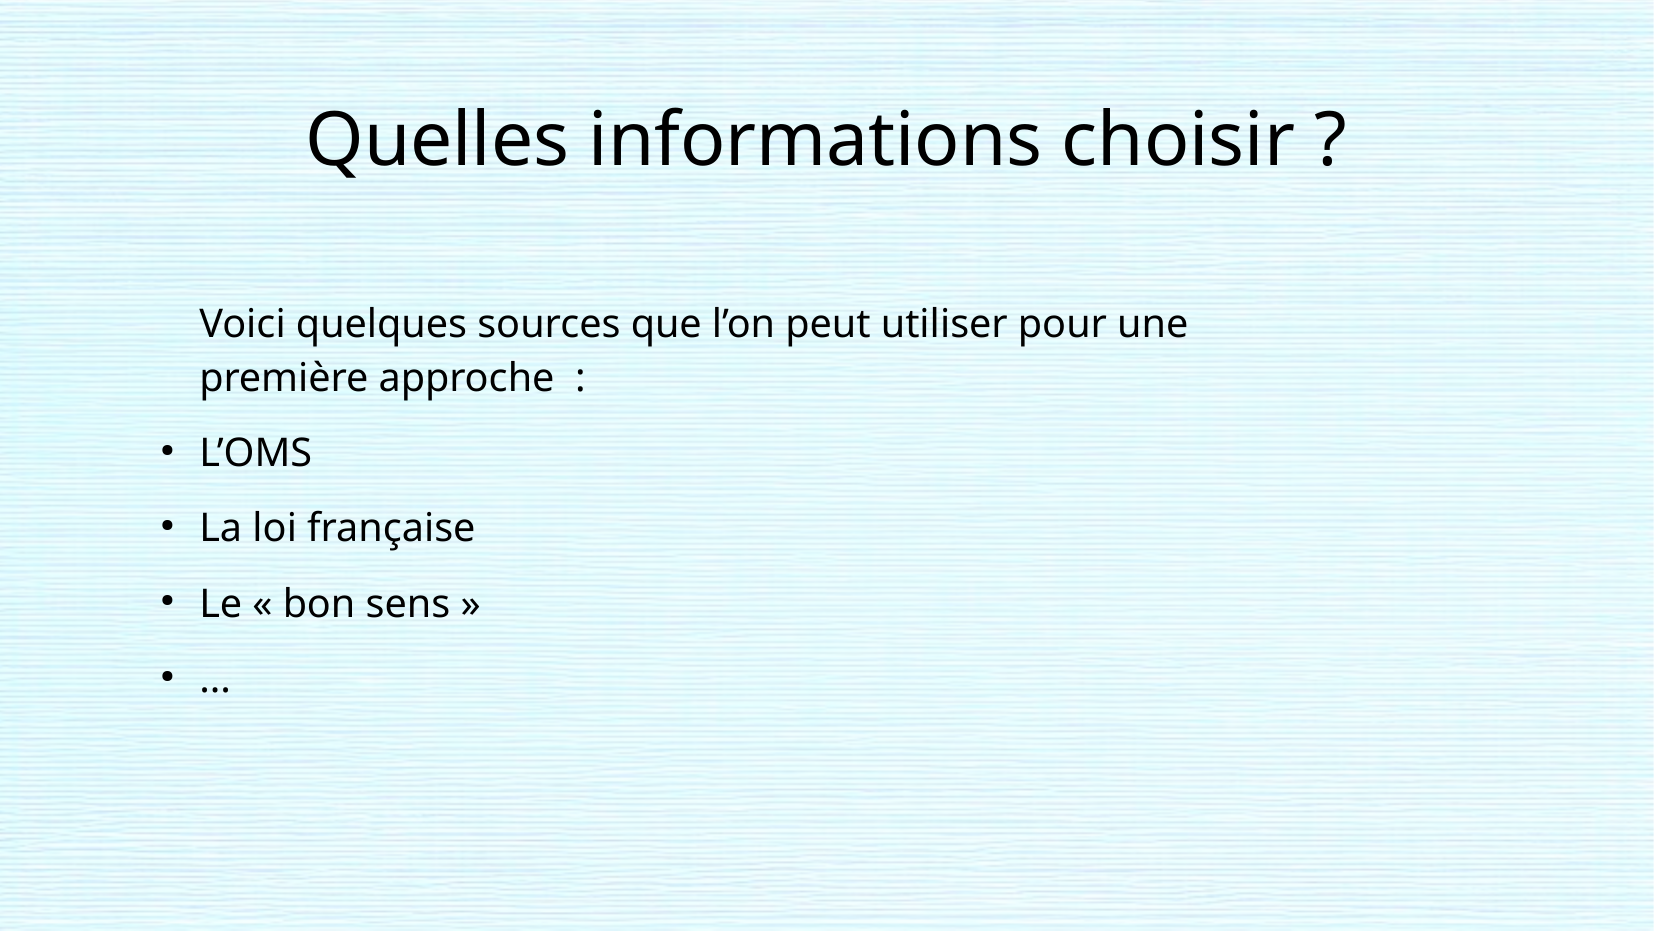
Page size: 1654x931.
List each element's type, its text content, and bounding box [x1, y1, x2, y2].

list Voici quelques sources que l’on peut utiliser pour une première approche : L’OMS La loi française Le « bon sens » ... [147, 295, 1211, 709]
title Quelles informations choisir ? [82, 59, 1571, 215]
